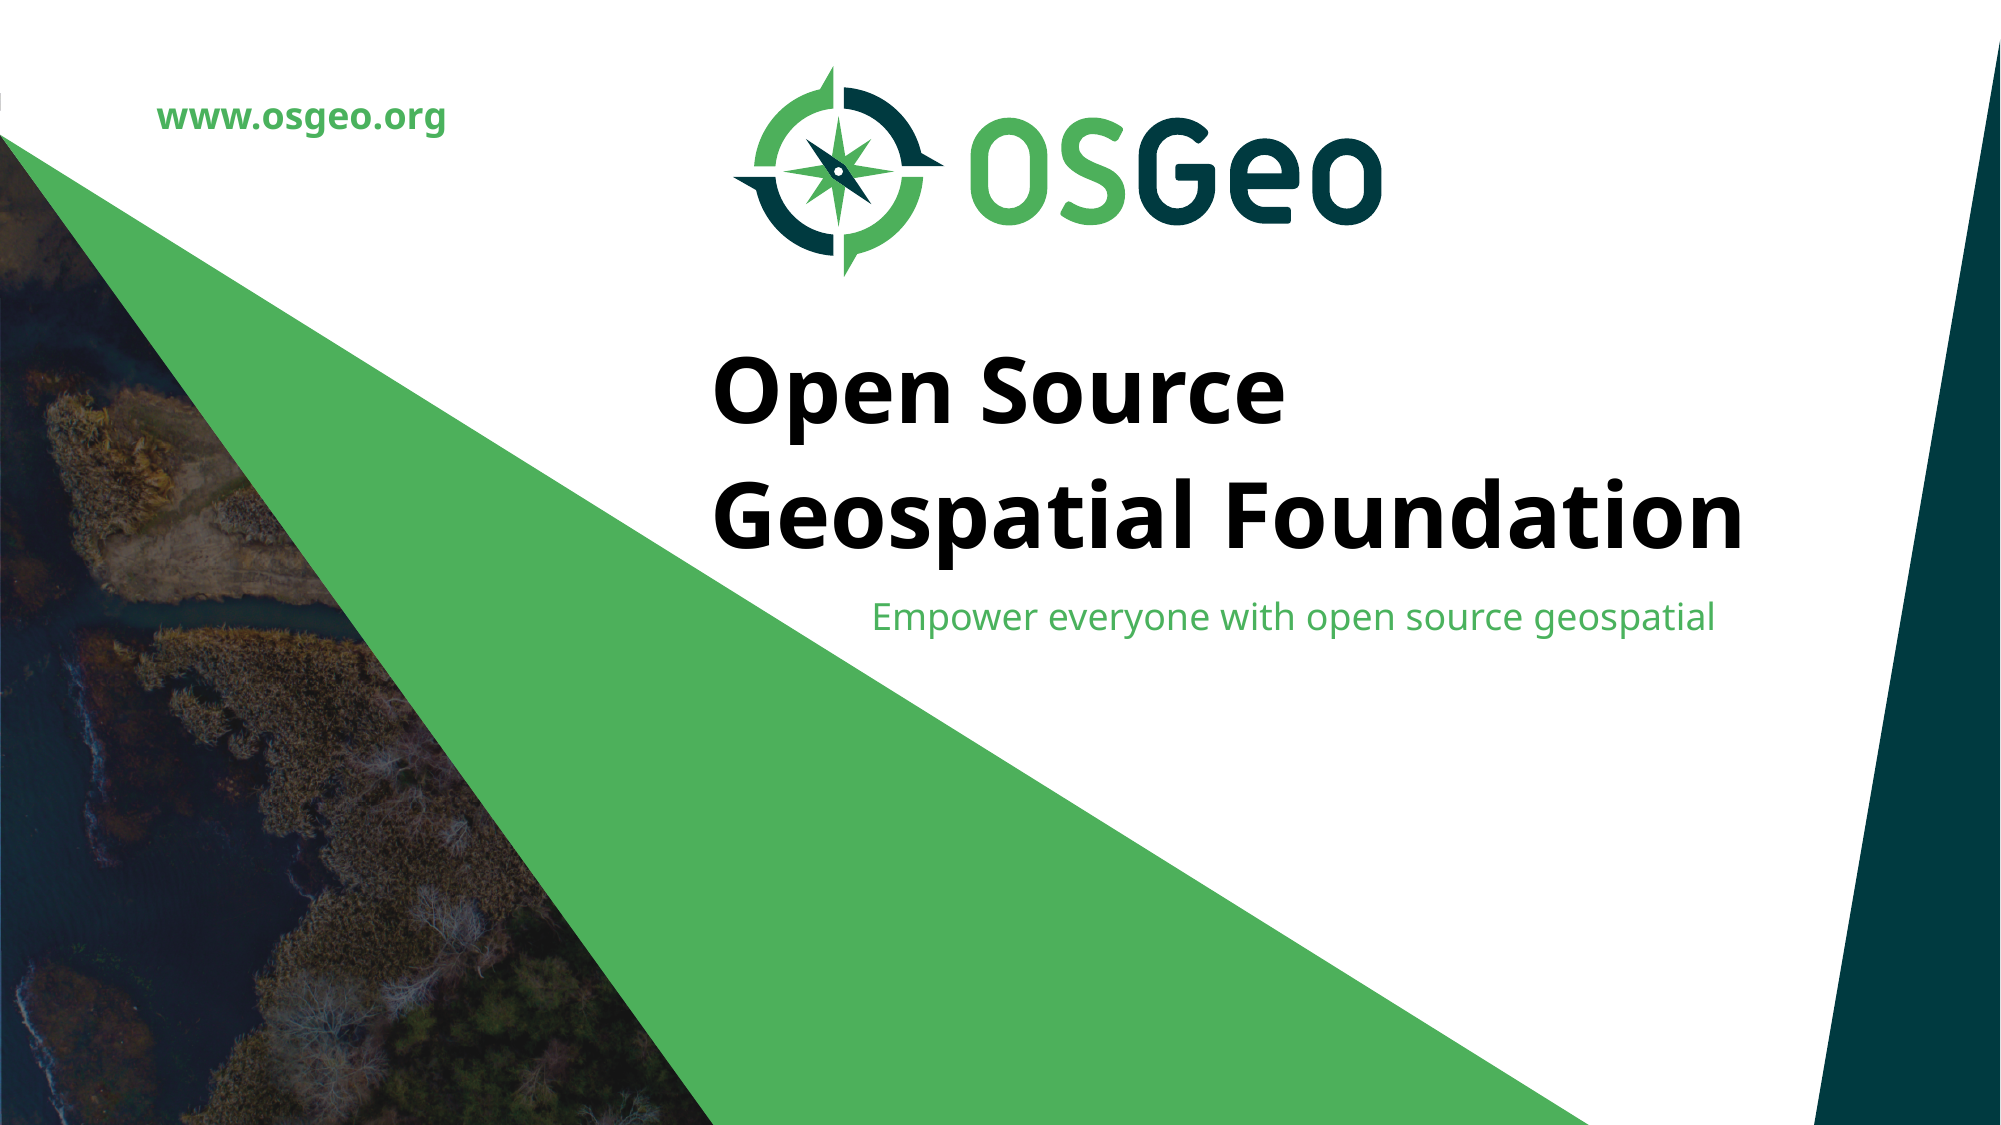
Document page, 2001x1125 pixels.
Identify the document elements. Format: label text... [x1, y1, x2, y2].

picture [0, 137, 712, 1125]
subtitle Empower everyone with open source geospatial [838, 590, 1751, 863]
title Open Source Geospatial Foundation [710, 184, 1751, 576]
